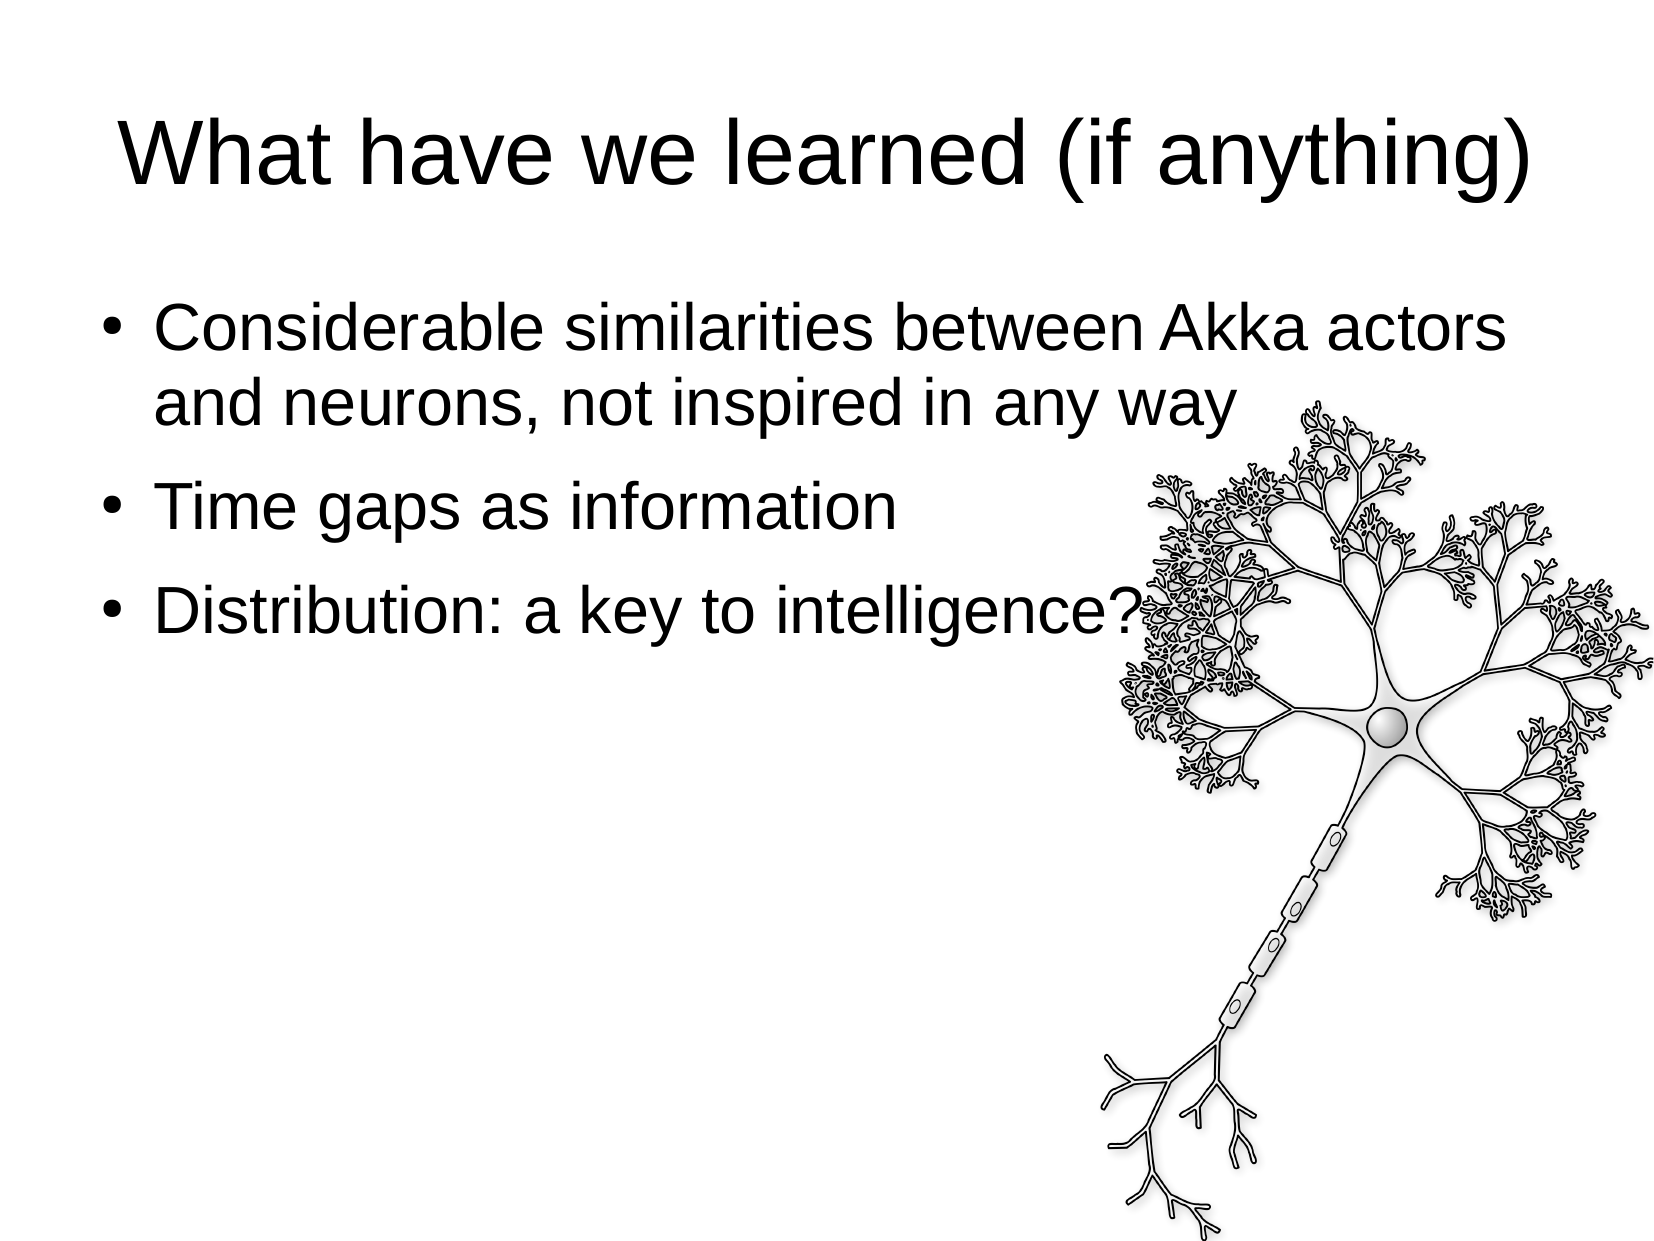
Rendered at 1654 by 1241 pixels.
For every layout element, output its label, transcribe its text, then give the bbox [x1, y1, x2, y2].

list Considerable similarities between Akka actors and neurons, not inspired in any way Time gaps as information Distribution: a key to intelligence? [82, 290, 1571, 1010]
picture [1066, 390, 1654, 1241]
title What have we learned (if anything) [82, 49, 1571, 257]
